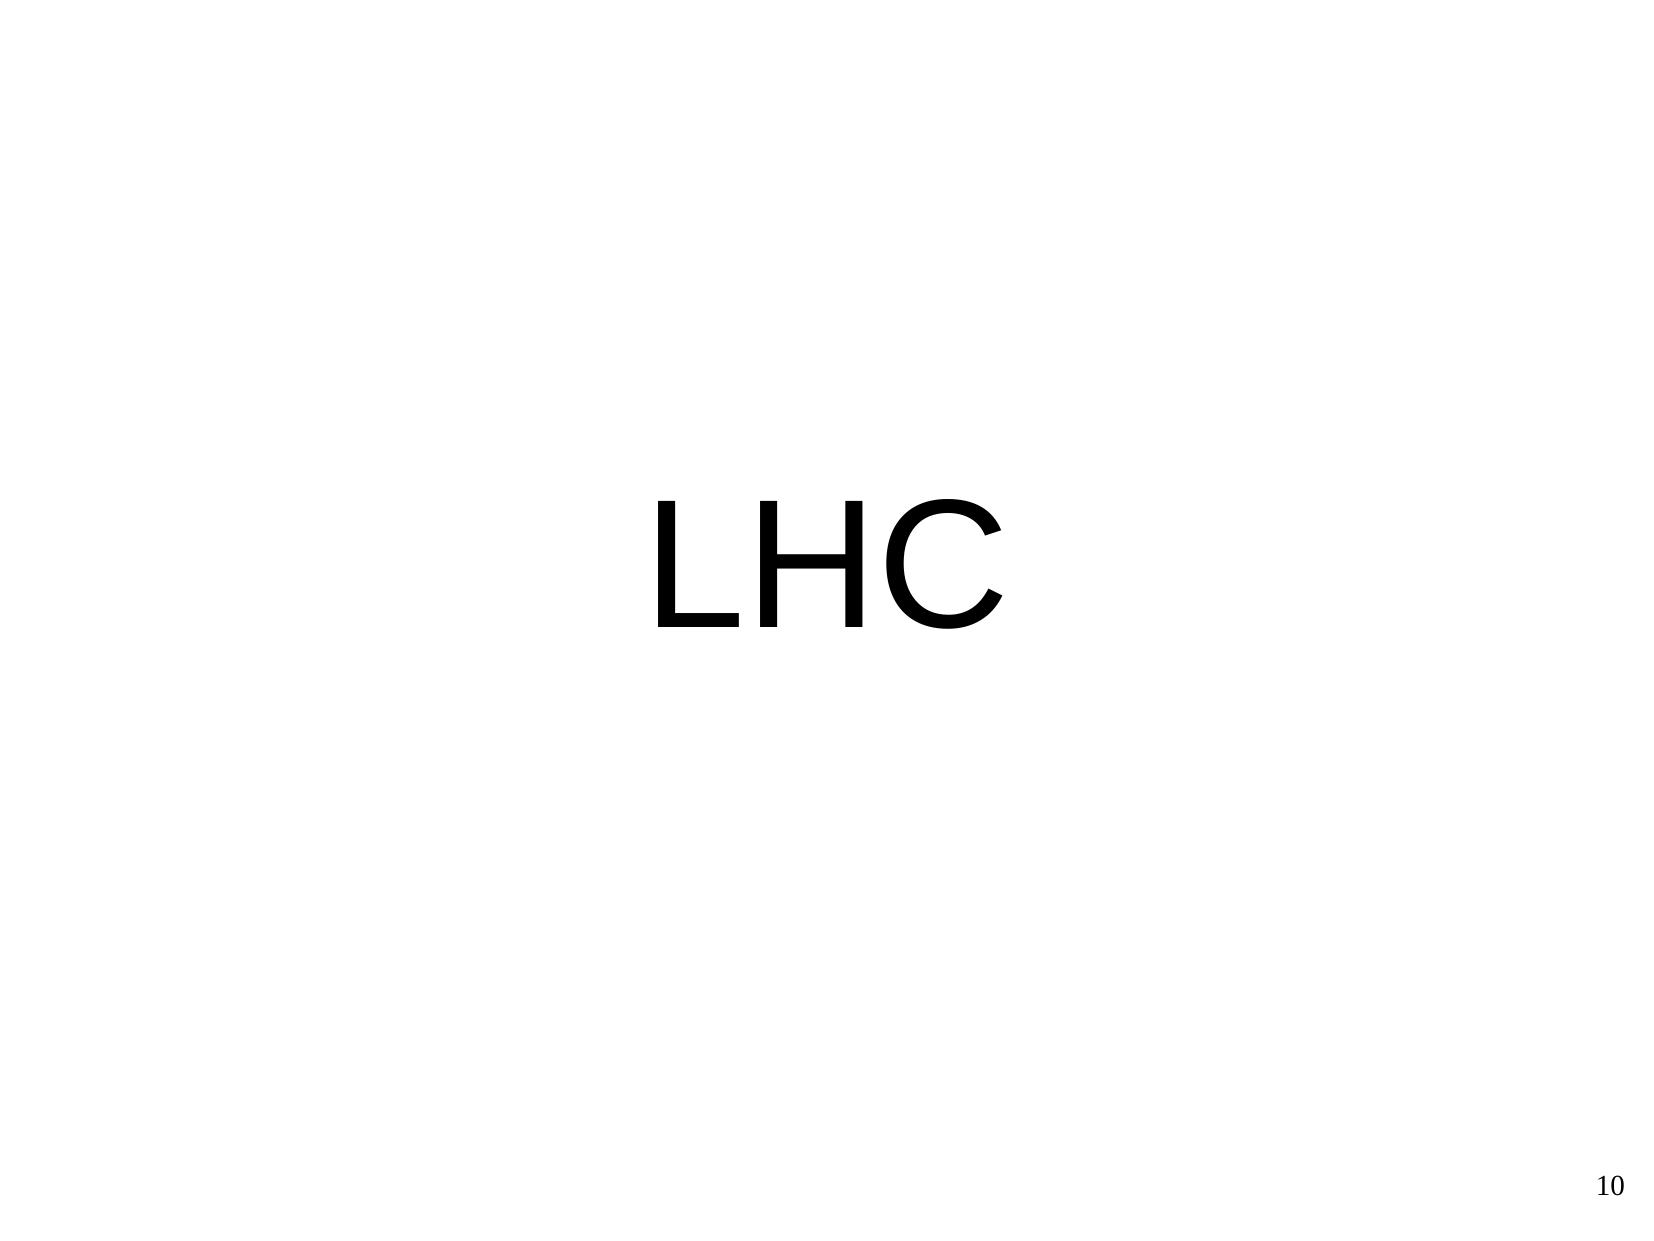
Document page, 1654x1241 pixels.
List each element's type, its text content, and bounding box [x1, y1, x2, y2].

title LHC [82, 460, 1571, 668]
